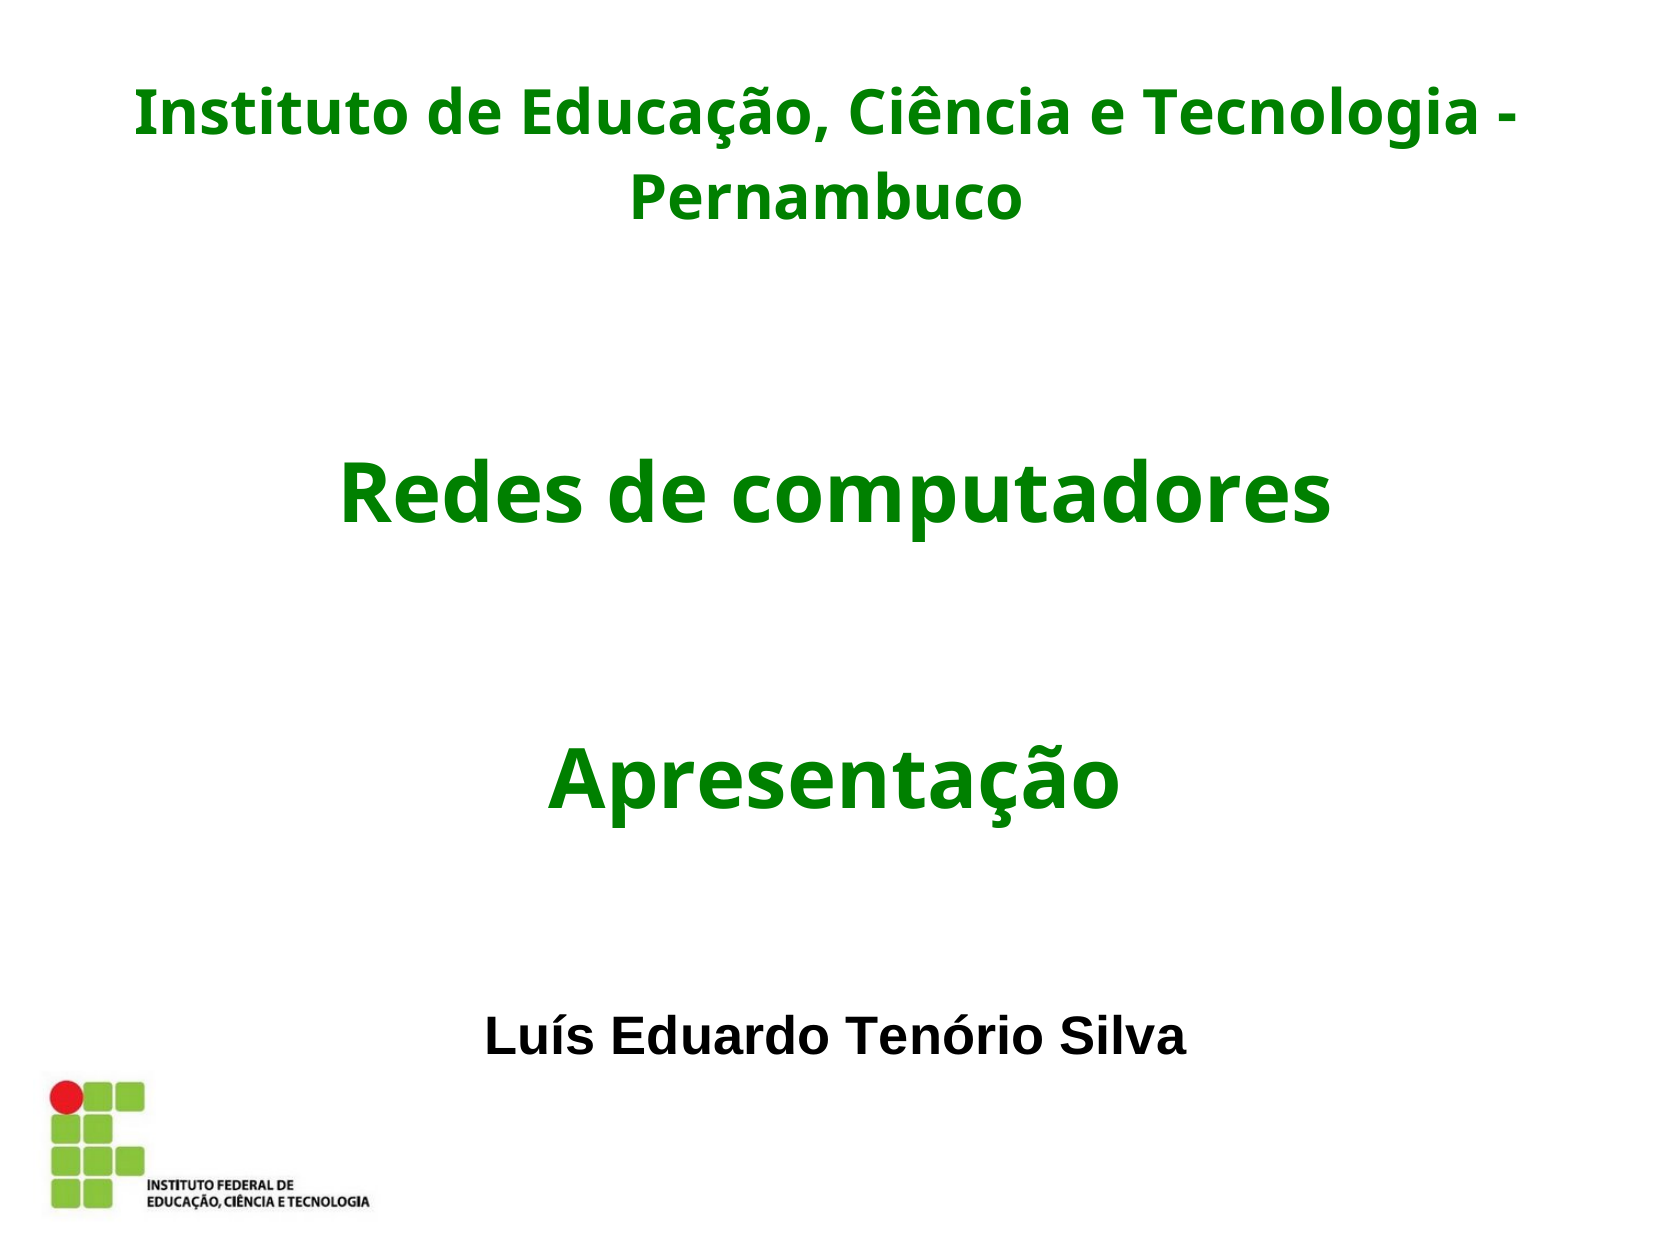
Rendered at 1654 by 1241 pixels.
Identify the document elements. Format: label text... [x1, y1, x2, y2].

picture [33, 1062, 384, 1230]
list Redes de computadores Apresentação Luís Eduardo Tenório Silva [82, 290, 1571, 1154]
title Instituto de Educação, Ciência e Tecnologia - Pernambuco [82, 49, 1571, 257]
